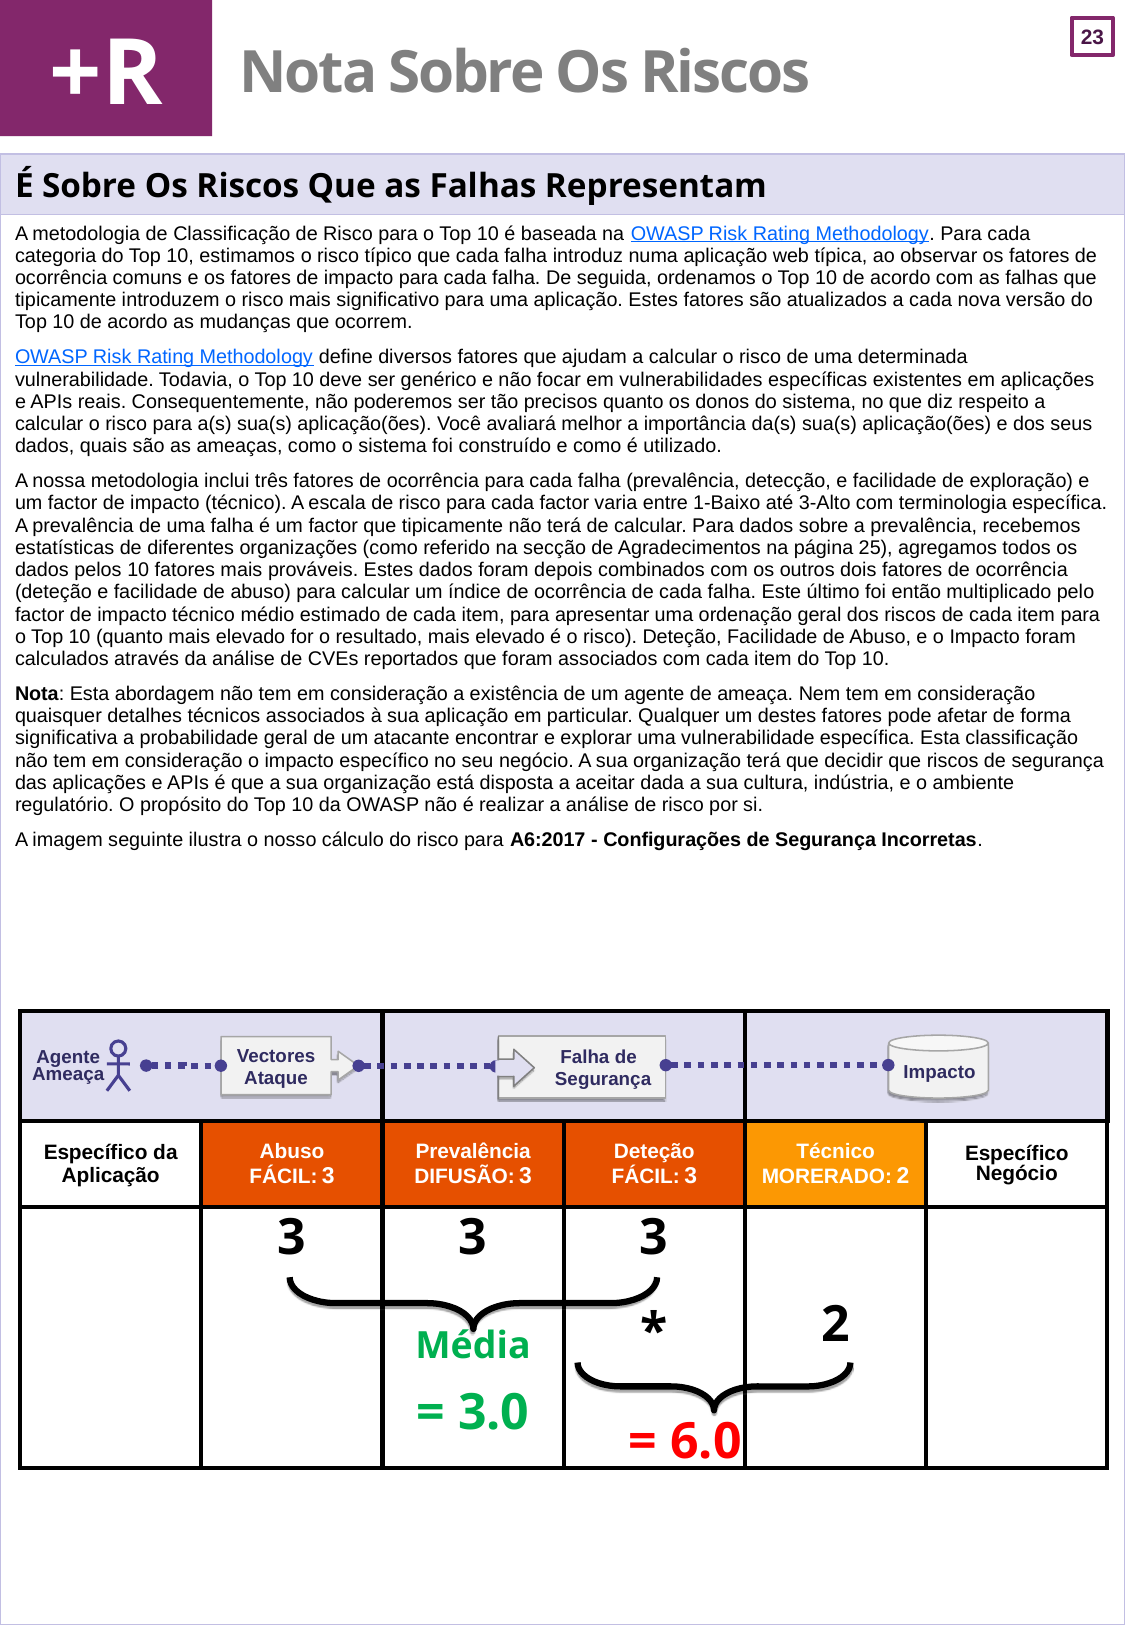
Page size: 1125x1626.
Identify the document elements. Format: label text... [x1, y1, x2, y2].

table_cell Abuso FÁCIL: 3 [203, 1123, 380, 1205]
text_box Agente Ameaça [17, 1042, 120, 1092]
text_box Vectores Ataque [221, 1036, 353, 1095]
table_header [747, 1013, 1105, 1119]
table_cell Específico da Aplicação [22, 1123, 199, 1205]
table_cell [928, 1209, 1105, 1466]
table_header [385, 1013, 743, 1119]
text_box = 6.0 [614, 1401, 783, 1476]
table_header É Sobre Os Riscos Que as Falhas Representam [1, 155, 1124, 214]
table_cell 3 * [566, 1209, 743, 1466]
table_cell 2 [747, 1209, 924, 1466]
table_cell Deteção FÁCIL: 3 [566, 1123, 743, 1205]
text_box +R [0, 0, 213, 137]
text_box [495, 1036, 535, 1099]
table_cell 3 Média = 3.0 [385, 1209, 562, 1317]
table_cell A metodologia de Classificação de Risco para o Top 10 é baseada na OWASP Risk Rating Methodology. Para cada categoria do Top 10, estimamos o risco típico que cada falha introduz numa aplicação web típica, ao observar os fatores de ocorrência comuns e os fatores de impacto para cada falha. De seguida, ordenamos o Top 10 de acordo com as falhas que tipicamente introduzem o risco mais significativo para uma aplicação. Estes fatores são atualizados a cada nova versão do Top 10 de acordo as mudanças que ocorrem. OWASP Risk Rating Methodology define diversos fatores que ajudam a calcular o risco de uma determinada vulnerabilidade. Todavia, o Top 10 deve ser genérico e não focar em vulnerabilidades específicas existentes em aplicações e APIs reais. Consequentemente, não poderemos ser tão precisos quanto os donos do sistema, no que diz respeito a calcular o risco para a(s) sua(s) aplicação(ões). Você avaliará melhor a importância da(s) sua(s) aplicação(ões) e dos seus dados, quais são as ameaças, como o sistema foi construído e como é utilizado. A nossa metodologia inclui três fatores de ocorrência para cada falha (prevalência, detecção, e facilidade de exploração) e um factor de impacto (técnico). A escala de risco para cada factor varia entre 1-Baixo até 3-Alto com terminologia específica. A prevalência de uma falha é um factor que tipicamente não terá de calcular. Para dados sobre a prevalência, recebemos estatísticas de diferentes organizações (como referido na secção de Agradecimentos na página 25), agregamos todos os dados pelos 10 fatores mais prováveis. Estes dados foram depois combinados com os outros dois fatores de ocorrência (deteção e facilidade de abuso) para calcular um índice de ocorrência de cada falha. Este último foi então multiplicado pelo factor de impacto técnico médio estimado de cada item, para apresentar uma ordenação geral dos riscos de cada item para o Top 10 (quanto mais elevado for o resultado, mais elevado é o risco). Deteção, Facilidade de Abuso, e o Impacto foram calculados através da análise de CVEs reportados que foram associados com cada item do Top 10. Nota: Esta abordagem não tem em consideração a existência de um agente de ameaça. Nem tem em consideração quaisquer detalhes técnicos associados à sua aplicação em particular. Qualquer um destes fatores pode afetar de forma significativa a probabilidade geral de um atacante encontrar e explorar uma vulnerabilidade específica. Esta classificação não tem em consideração o impacto específico no seu negócio. A sua organização terá que decidir que riscos de segurança das aplicações e APIs é que a sua organização está disposta a aceitar dada a sua cultura, indústria, e o ambiente regulatório. O propósito do Top 10 da OWASP não é realizar a análise de risco por si. A imagem seguinte ilustra o nosso cálculo do risco para A6:2017 - Configurações de Segurança Incorretas. [1, 215, 1124, 1624]
text_box Falha de Segurança [498, 1035, 666, 1098]
text_box Nota Sobre Os Riscos [224, 12, 1125, 134]
table_cell Técnico MORERADO: 2 [747, 1123, 924, 1205]
table_cell 3 Média = 3.0 [385, 1310, 562, 1466]
table_cell 3 * [728, 1395, 743, 1401]
table_cell Específico Negócio [928, 1123, 1105, 1205]
table_cell 3 [203, 1209, 380, 1466]
text_box Impacto [888, 1044, 989, 1099]
table_header [22, 1013, 380, 1119]
table_cell [22, 1209, 199, 1466]
table_cell Prevalência DIFUSÃO: 3 [385, 1123, 562, 1205]
